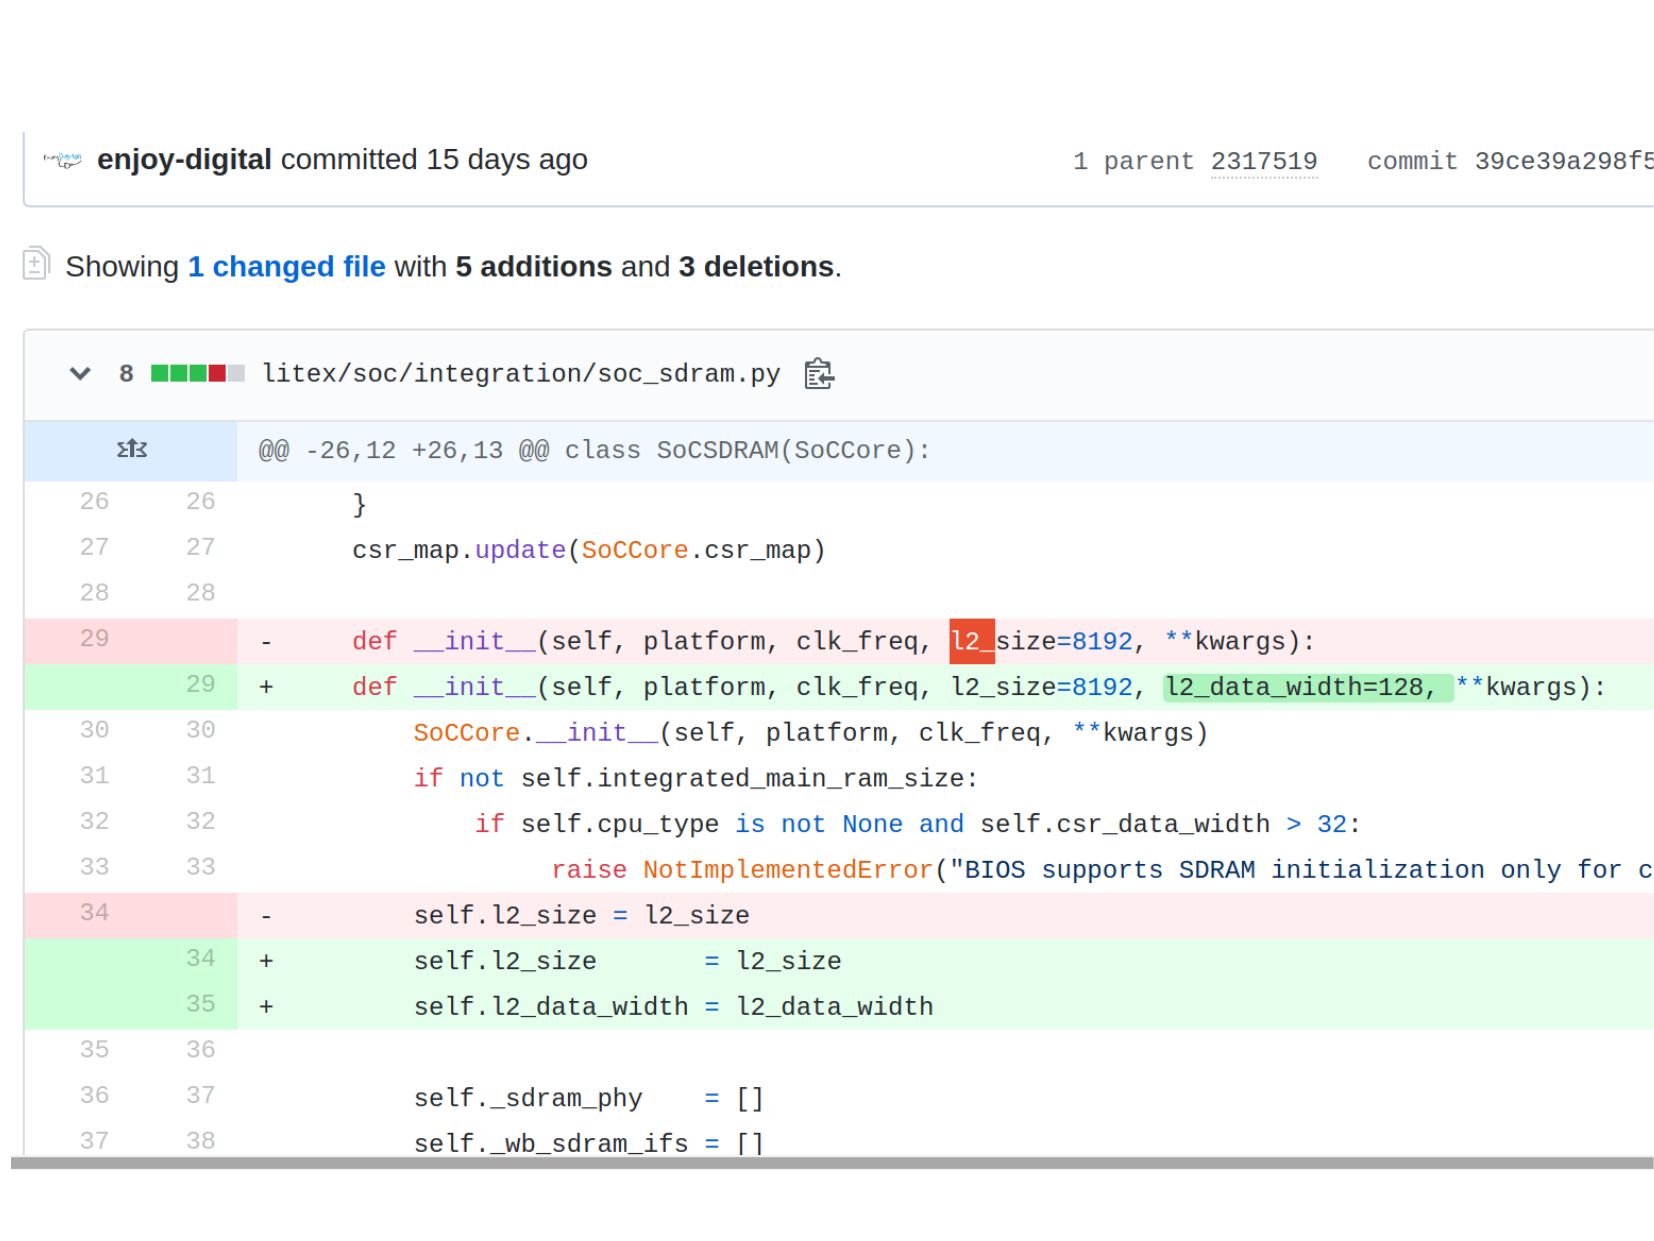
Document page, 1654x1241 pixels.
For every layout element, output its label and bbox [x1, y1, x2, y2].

picture [11, 132, 1654, 1171]
